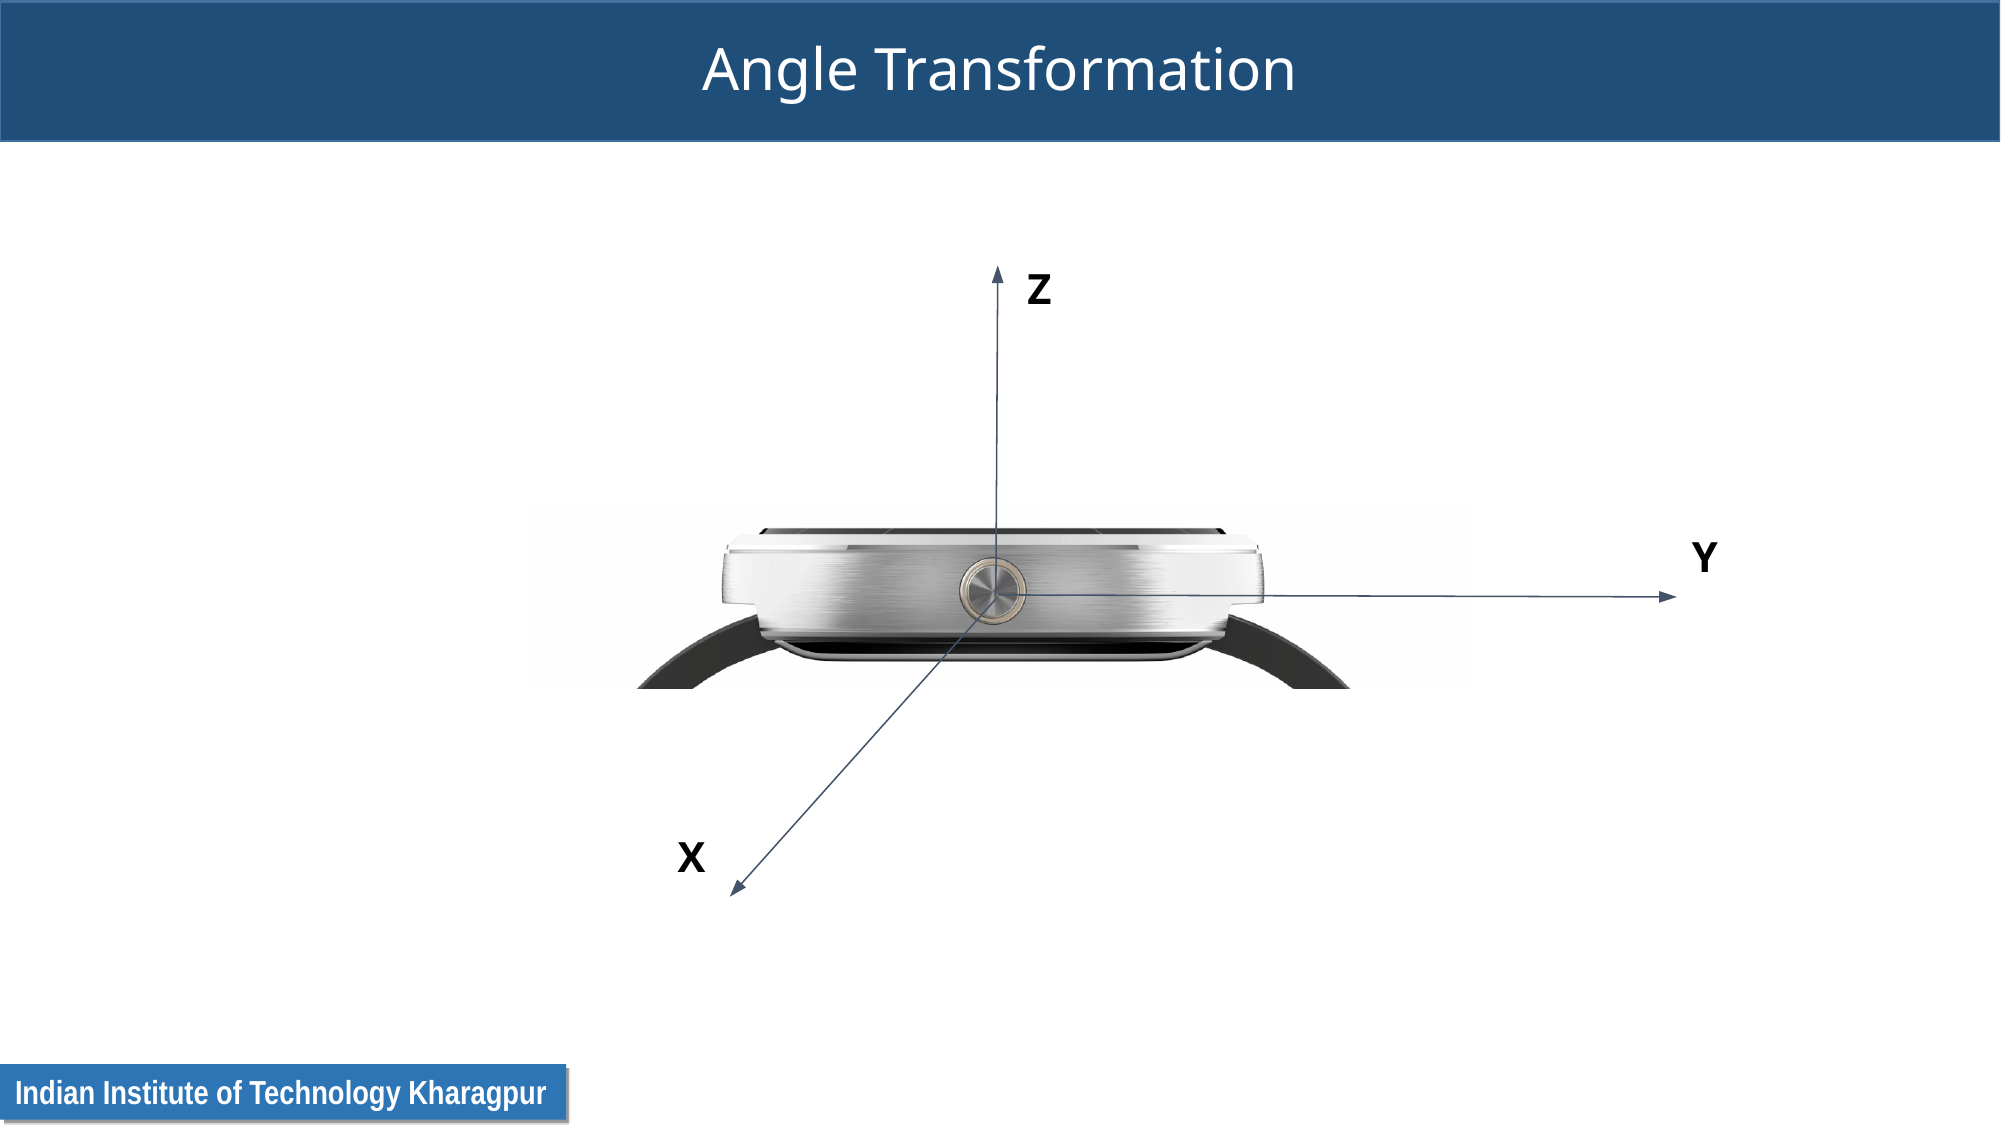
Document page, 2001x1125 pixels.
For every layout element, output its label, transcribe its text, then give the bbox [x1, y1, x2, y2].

picture [997, 502, 1470, 595]
text_box Z [1012, 248, 1066, 329]
picture [532, 502, 1470, 689]
title Angle Transformation [0, 1, 2000, 141]
text_box X [662, 815, 717, 897]
text_box Y [1676, 516, 1731, 597]
